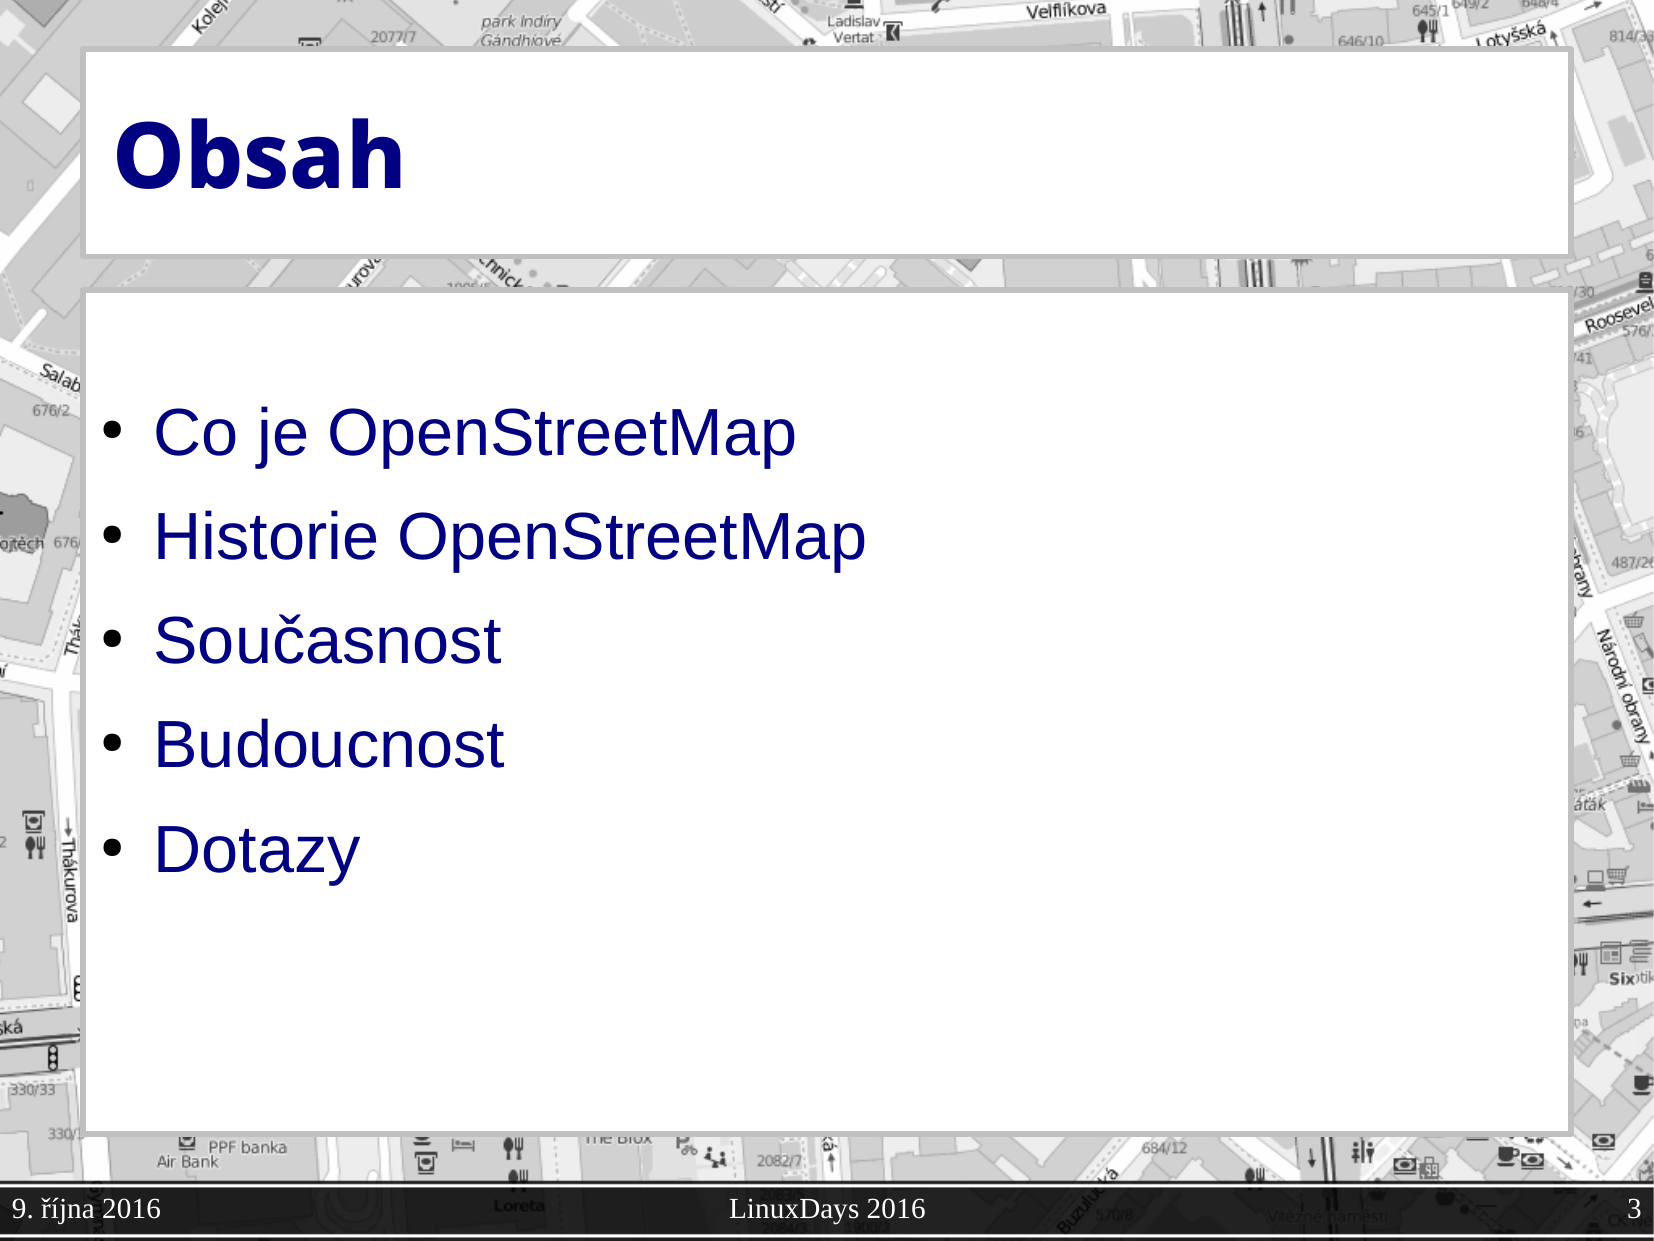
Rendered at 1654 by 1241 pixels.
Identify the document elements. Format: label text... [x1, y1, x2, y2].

title Obsah [82, 49, 1571, 257]
picture [0, 0, 1654, 1241]
list Co je OpenStreetMap Historie OpenStreetMap Současnost Budoucnost Dotazy [82, 290, 1571, 1134]
